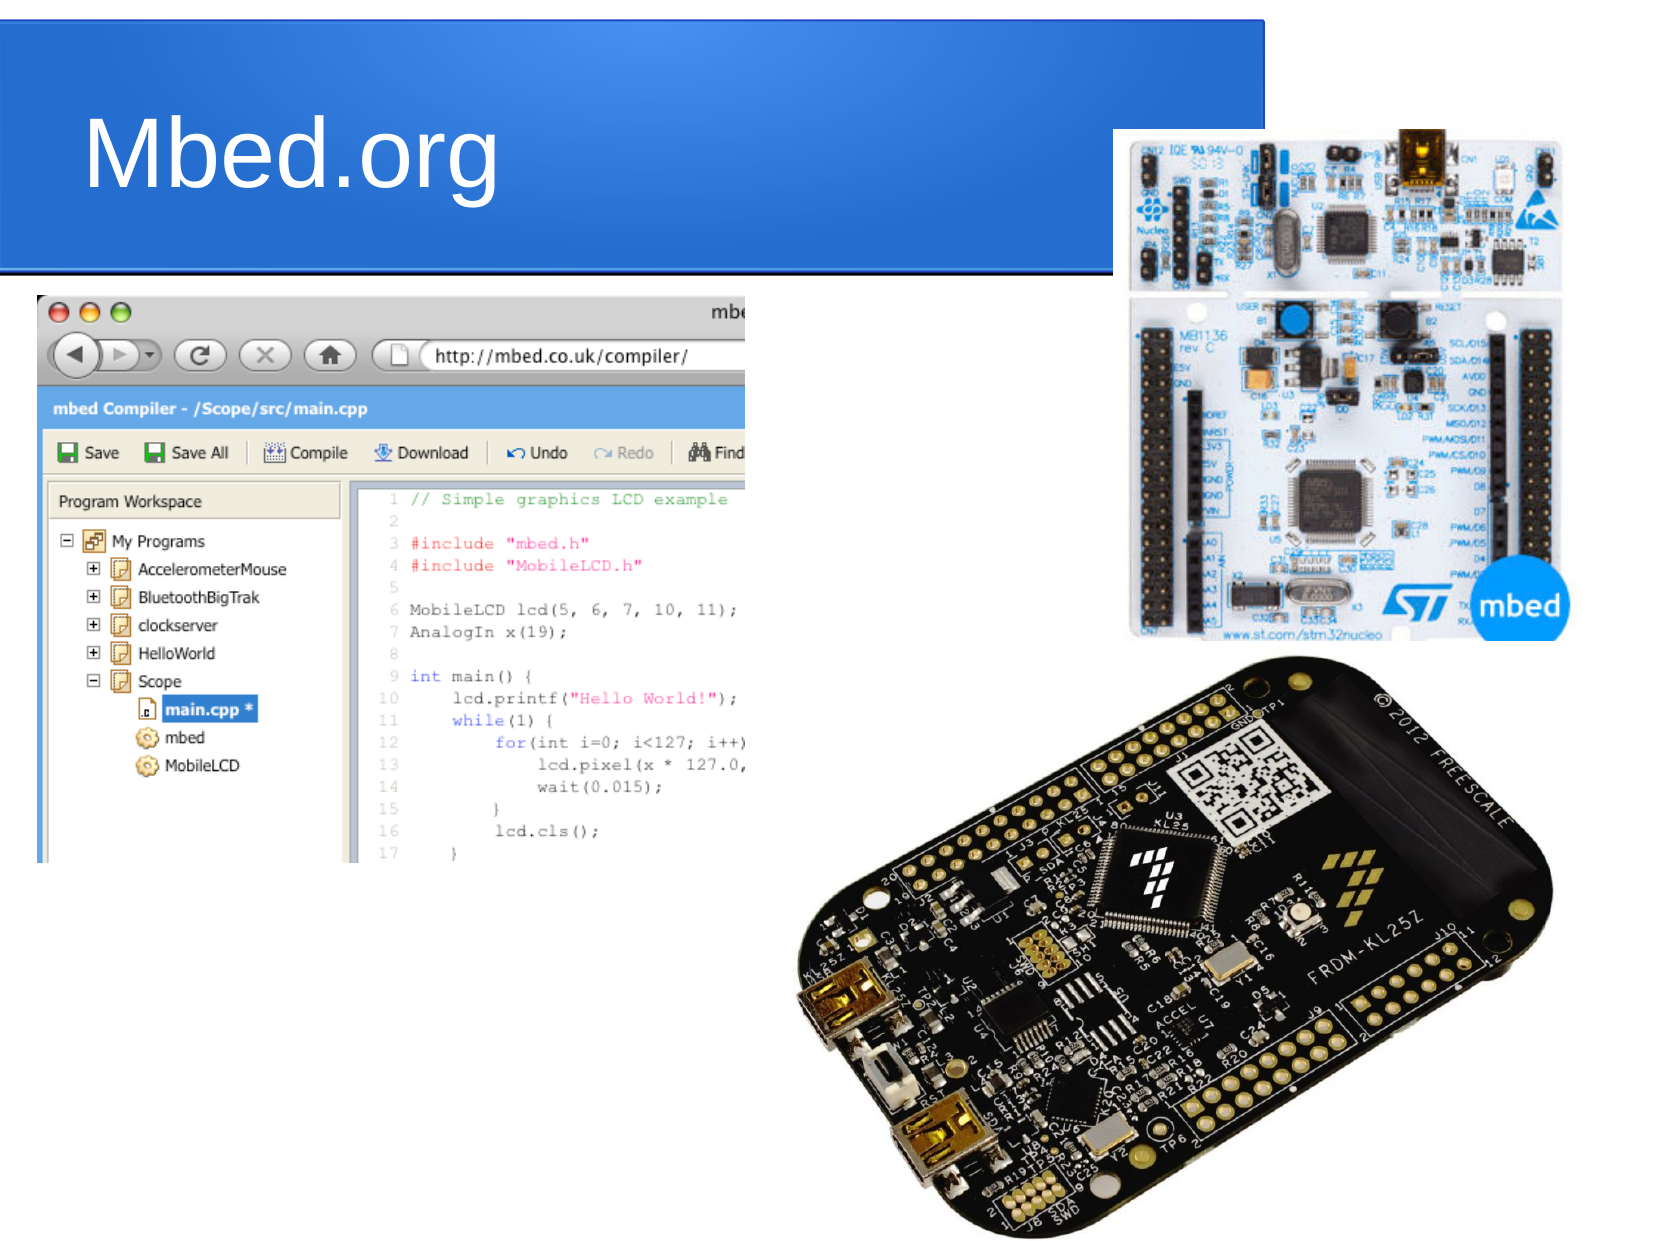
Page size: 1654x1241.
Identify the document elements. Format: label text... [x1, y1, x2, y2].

picture [767, 129, 1583, 1241]
picture [37, 295, 745, 863]
title Mbed.org [82, 49, 1250, 257]
